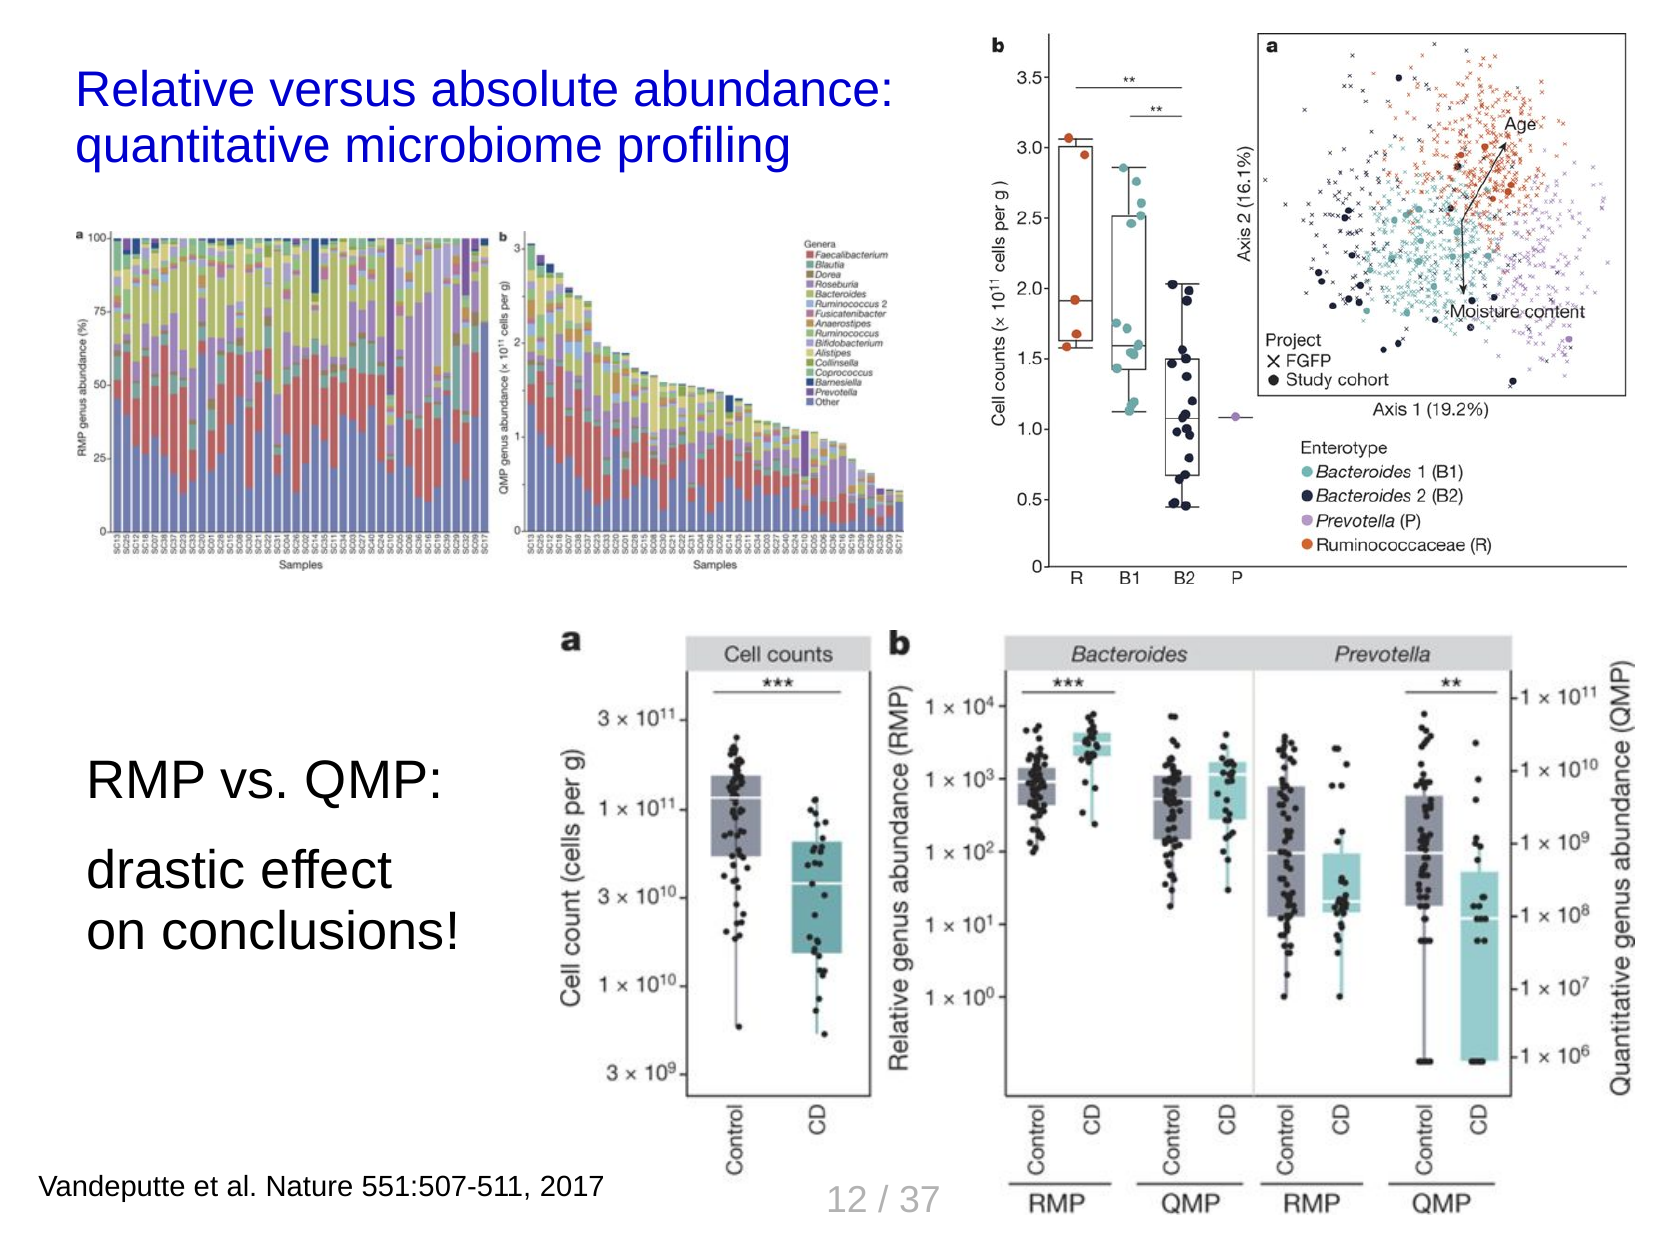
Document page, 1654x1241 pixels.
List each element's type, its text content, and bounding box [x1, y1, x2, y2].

picture [989, 33, 1627, 584]
picture [560, 630, 1635, 1215]
title Relative versus absolute abundance: quantitative microbiome profiling [75, 55, 989, 178]
picture [76, 231, 904, 571]
text_box Vandeputte et al. Nature 551:507-511, 2017 [38, 1170, 798, 1218]
text_box RMP vs. QMP: drastic effect on conclusions! [15, 749, 465, 996]
text_box <number> / 37 [811, 1171, 1106, 1231]
